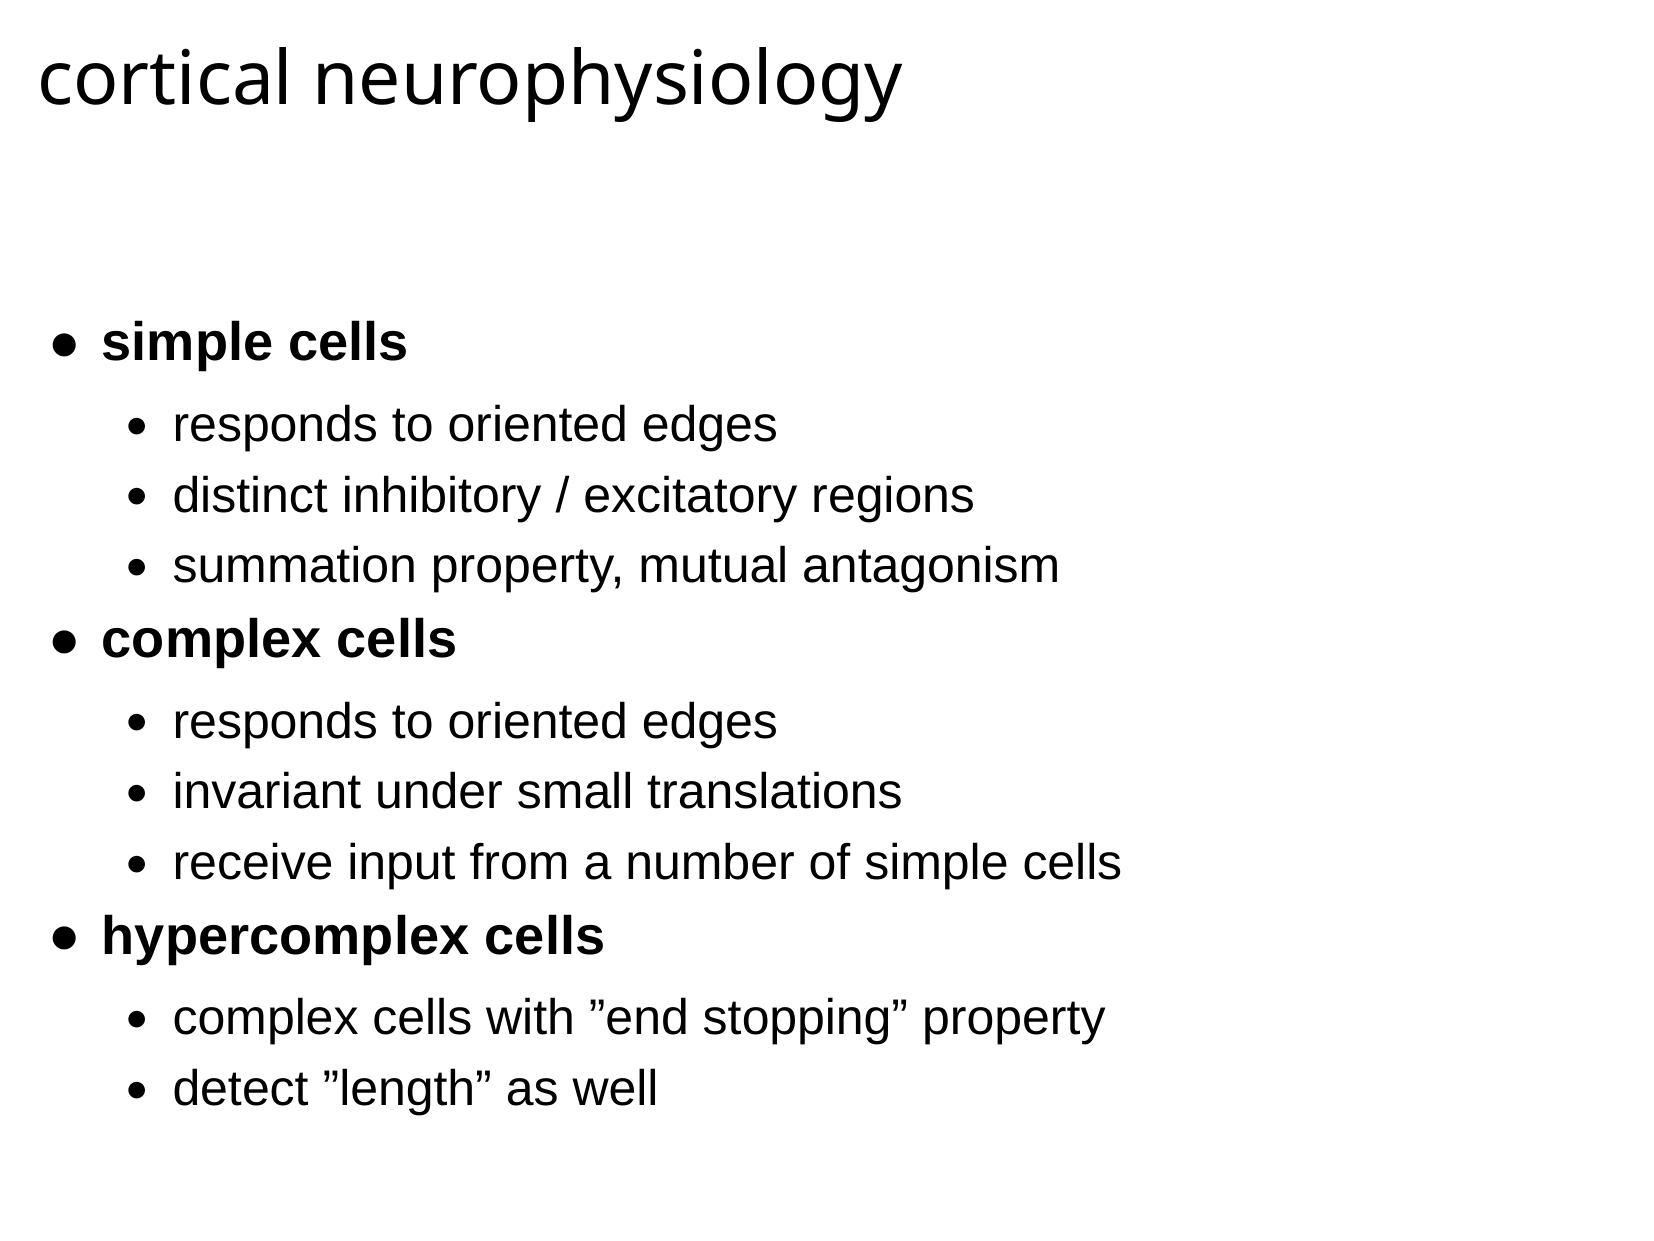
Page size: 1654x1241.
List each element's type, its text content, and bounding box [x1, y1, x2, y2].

list simple cells responds to oriented edges distinct inhibitory / excitatory regions summation property, mutual antagonism complex cells responds to oriented edges invariant under small translations receive input from a number of simple cells hypercomplex cells complex cells with ”end stopping” property detect ”length” as well [30, 187, 1654, 1241]
title cortical neurophysiology [37, 0, 1613, 151]
